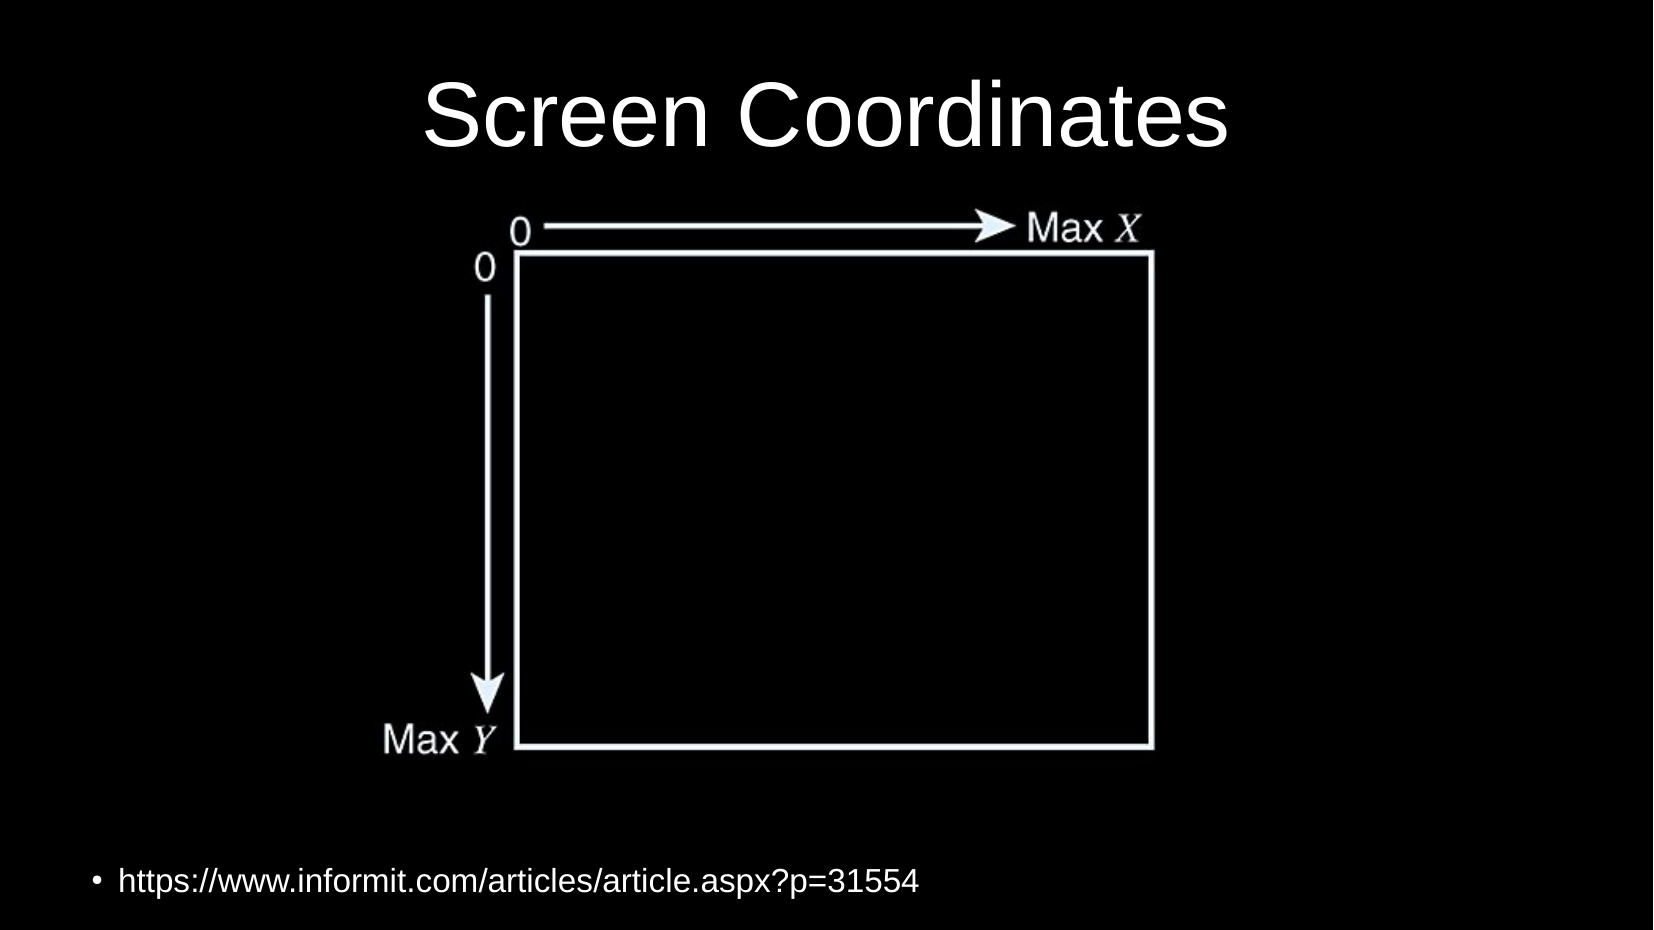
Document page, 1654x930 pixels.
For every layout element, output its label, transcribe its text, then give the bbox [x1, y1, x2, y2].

list https://www.informit.com/articles/article.aspx?p=31554 [82, 862, 1571, 901]
title Screen Coordinates [82, 37, 1571, 193]
picture [375, 192, 1163, 774]
